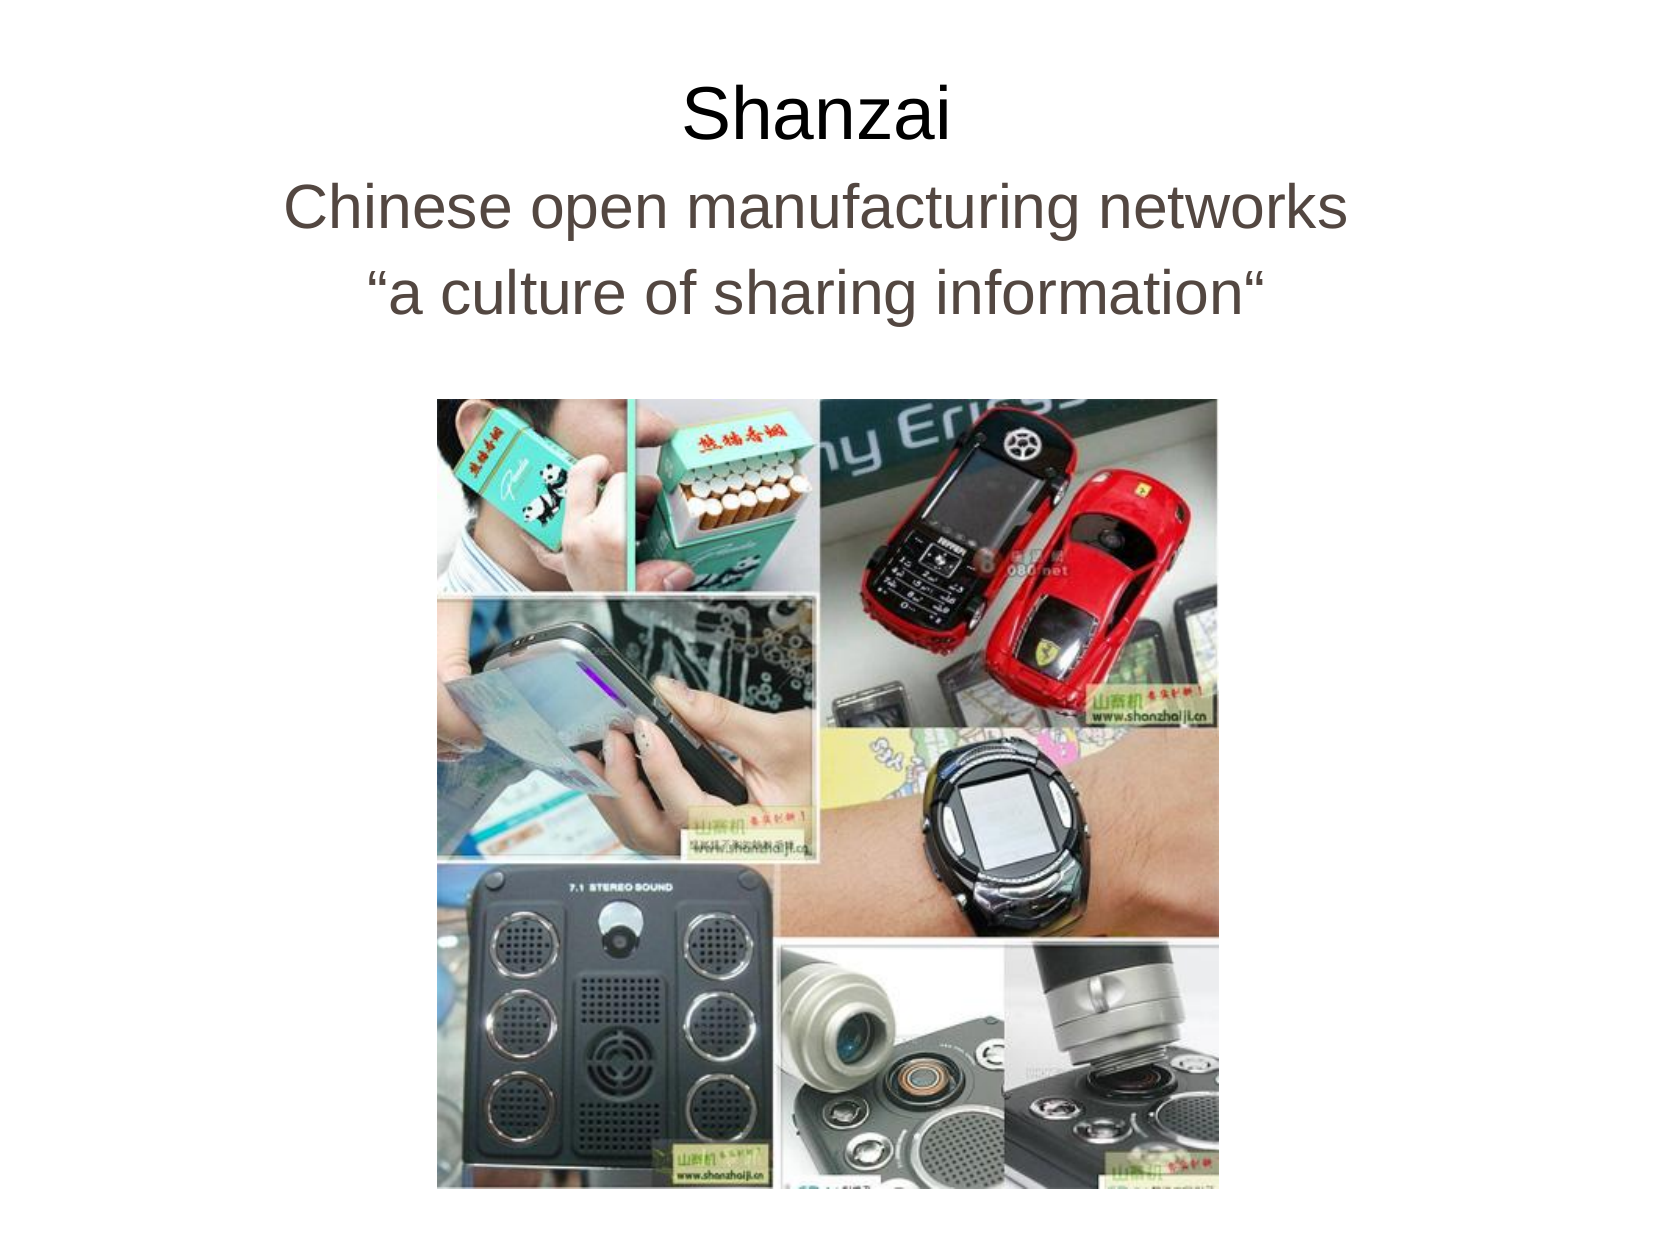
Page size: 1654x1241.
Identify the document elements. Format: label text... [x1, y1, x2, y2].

picture [437, 399, 1219, 1189]
text_box Shanzai Chinese open manufacturing networks “a culture of sharing information“ [94, 49, 1540, 364]
